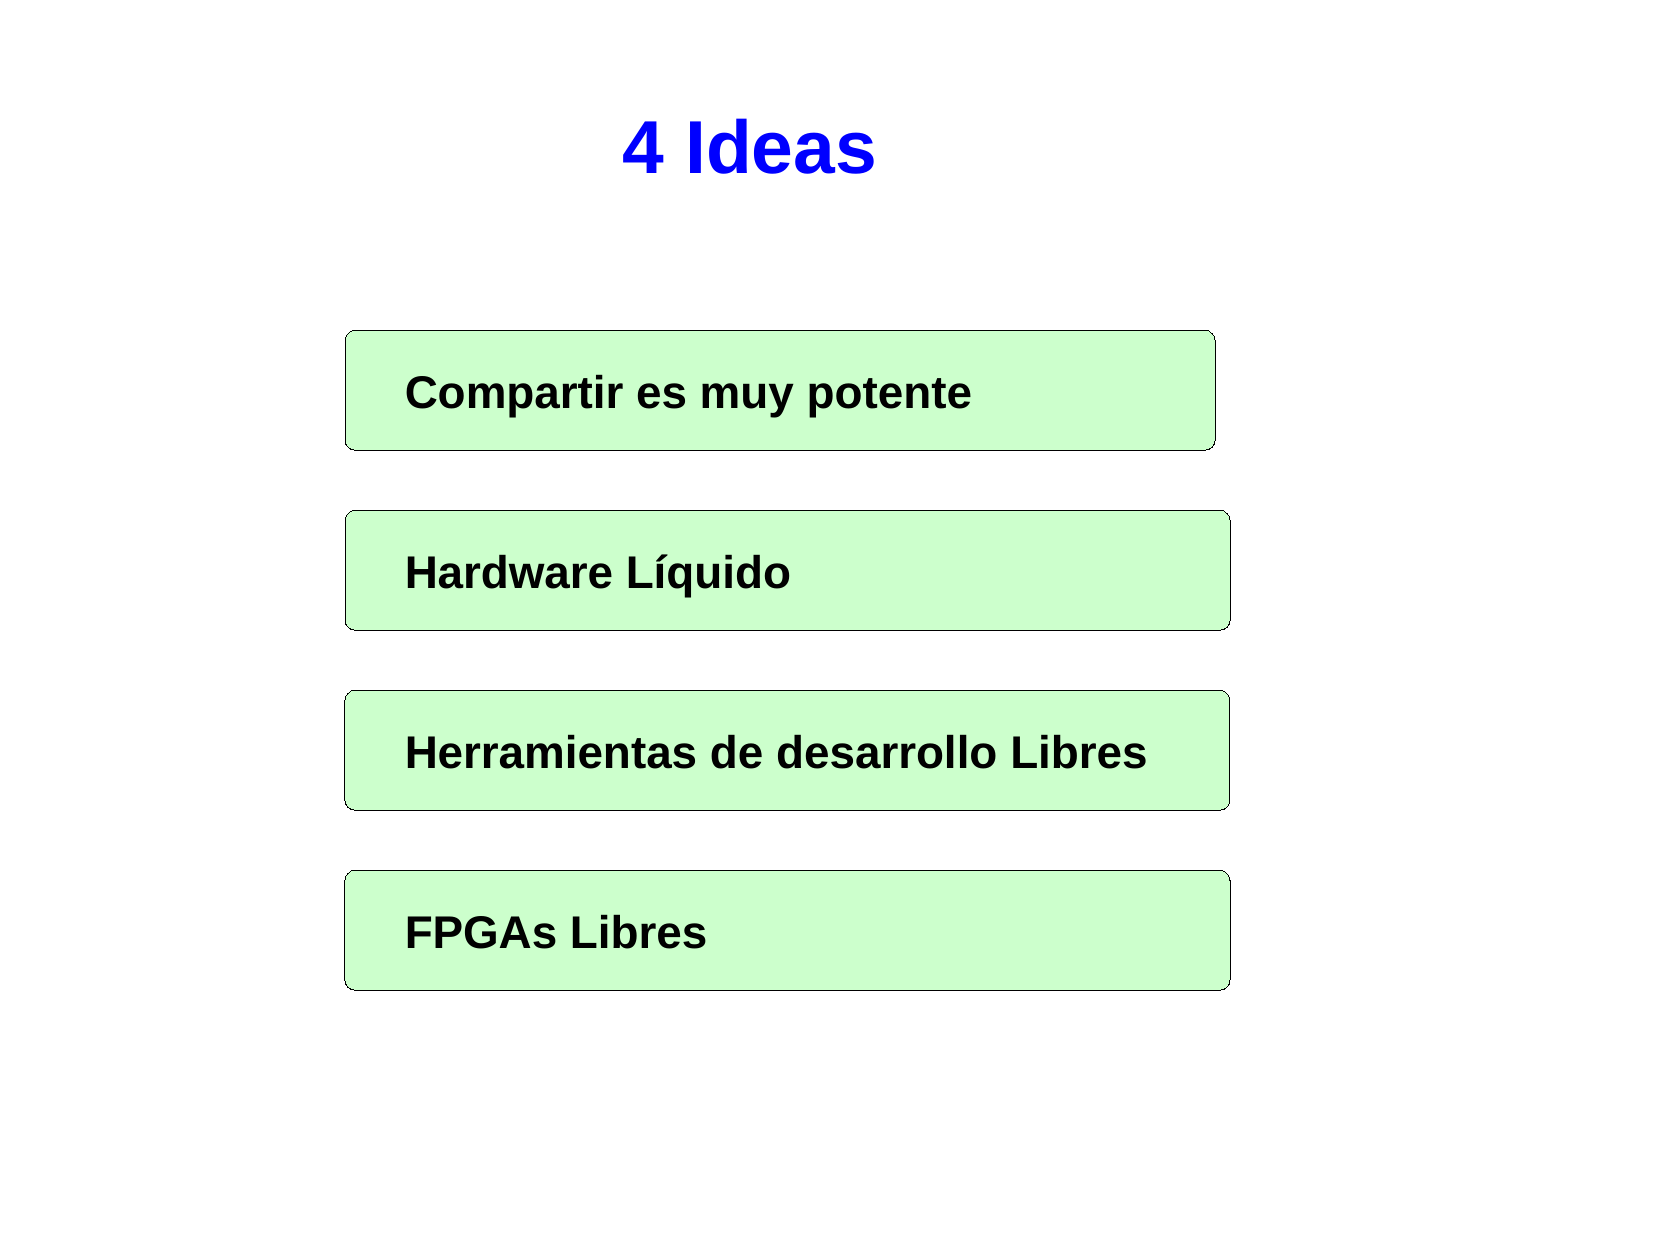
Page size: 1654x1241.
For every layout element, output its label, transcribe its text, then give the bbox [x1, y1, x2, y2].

text_box [344, 870, 1231, 991]
text_box Herramientas de desarrollo Libres [390, 720, 1231, 787]
text_box [345, 330, 1216, 451]
text_box Compartir es muy potente [390, 360, 1111, 436]
text_box [345, 510, 1231, 631]
text_box [344, 690, 1230, 811]
text_box Hardware Líquido [390, 540, 1231, 607]
text_box FPGAs Libres [389, 900, 1230, 967]
title 4 Ideas [90, 105, 1411, 190]
